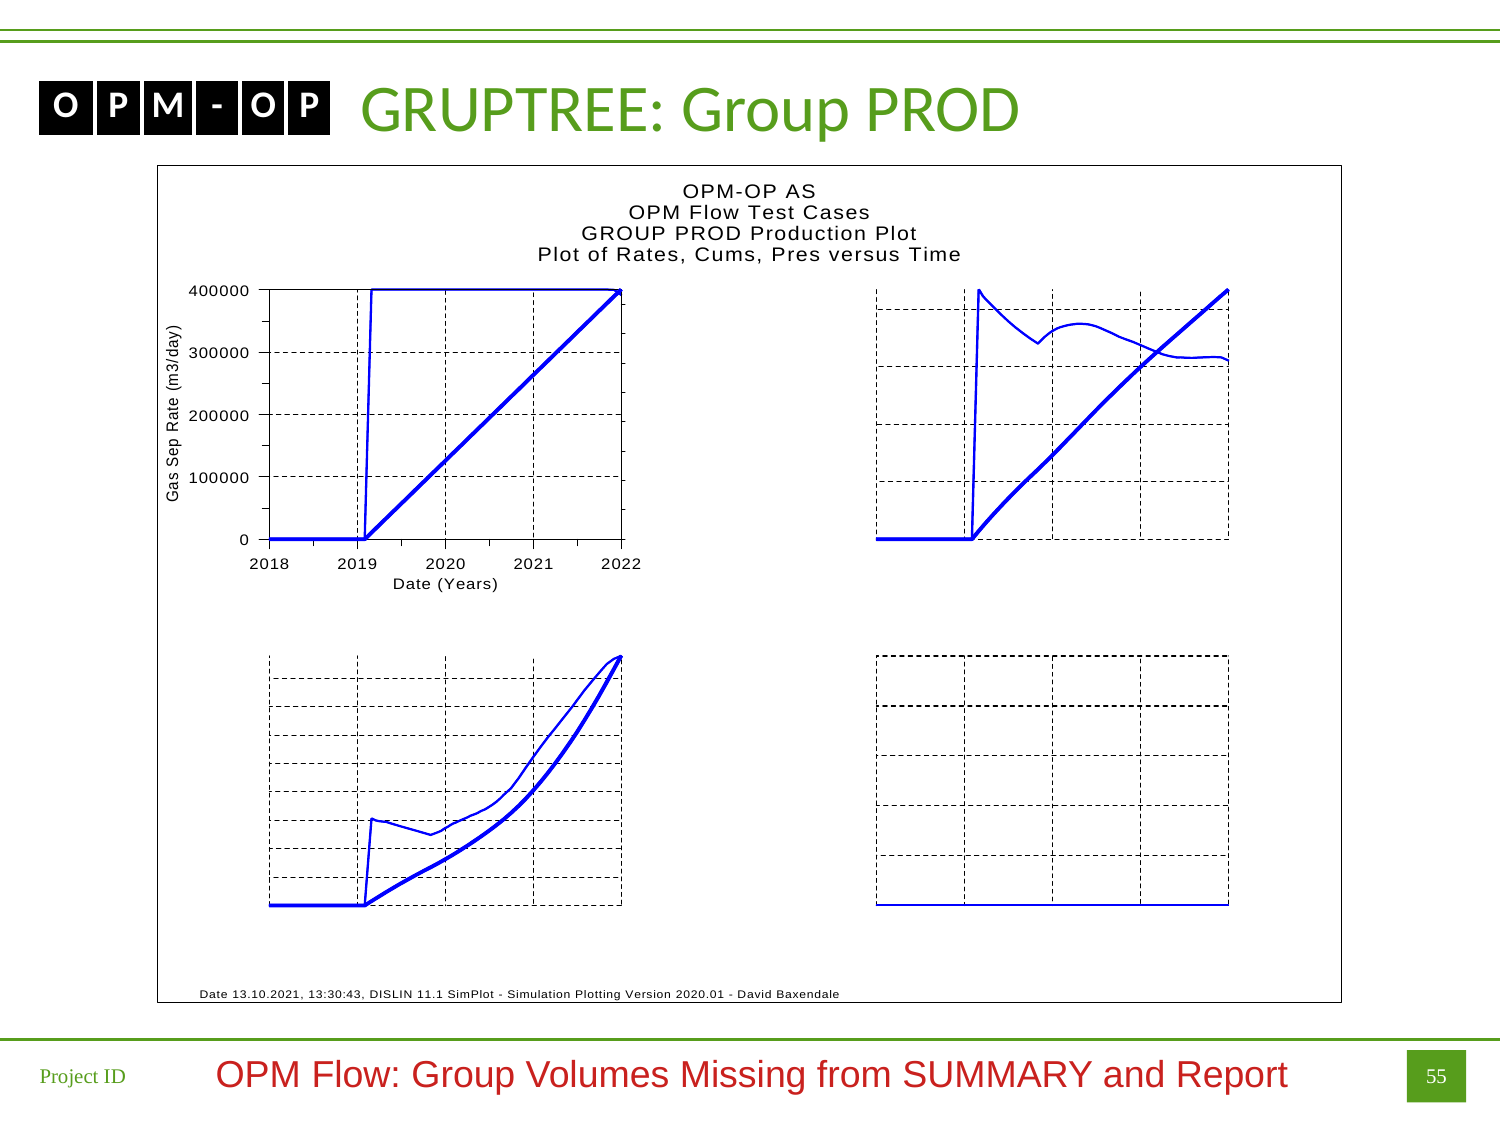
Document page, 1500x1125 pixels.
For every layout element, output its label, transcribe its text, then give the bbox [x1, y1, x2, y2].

picture [157, 165, 1343, 1004]
title GRUPTREE: Group PROD [360, 77, 1425, 153]
text_box OPM Flow: Group Volumes Missing from SUMMARY and Report [200, 1046, 1335, 1110]
